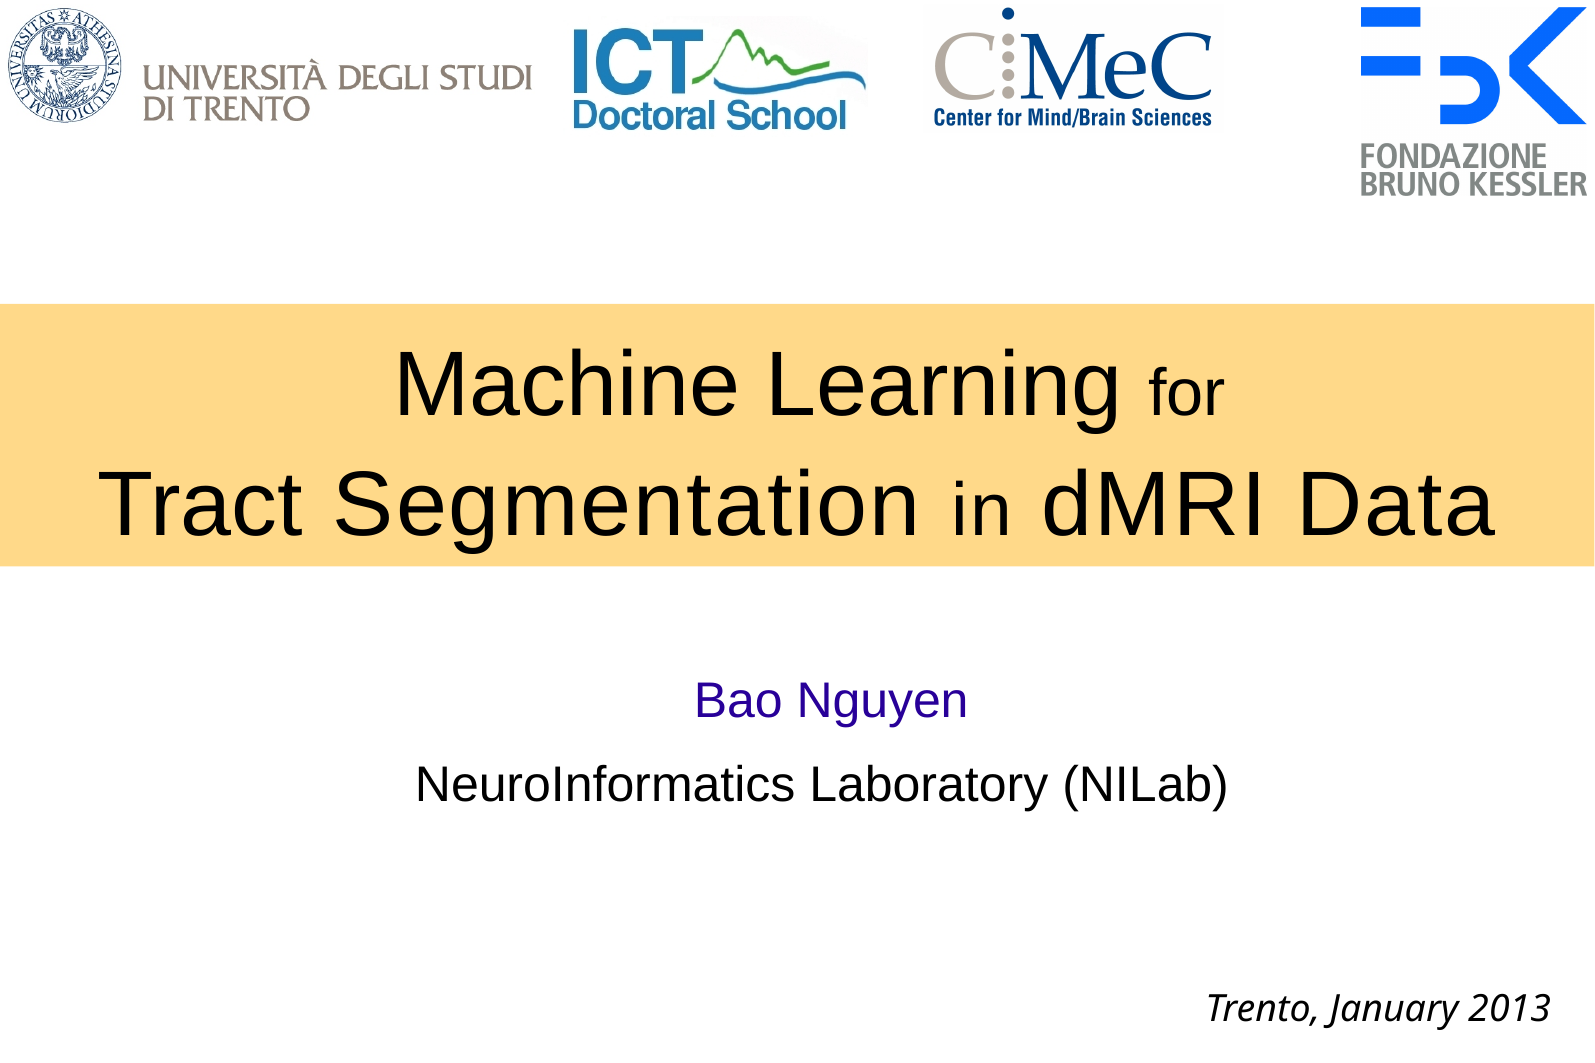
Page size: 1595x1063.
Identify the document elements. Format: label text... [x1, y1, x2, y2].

picture [6, 4, 539, 127]
picture [923, 4, 1224, 133]
text_box Trento, January 2013 [1087, 972, 1552, 1043]
text_box Bao Nguyen NeuroInformatics Laboratory (NILab) [104, 653, 1540, 804]
title Machine Learning for Tract Segmentation in dMRI Data [0, 303, 1595, 567]
picture [563, 16, 868, 137]
picture [1361, 7, 1587, 196]
